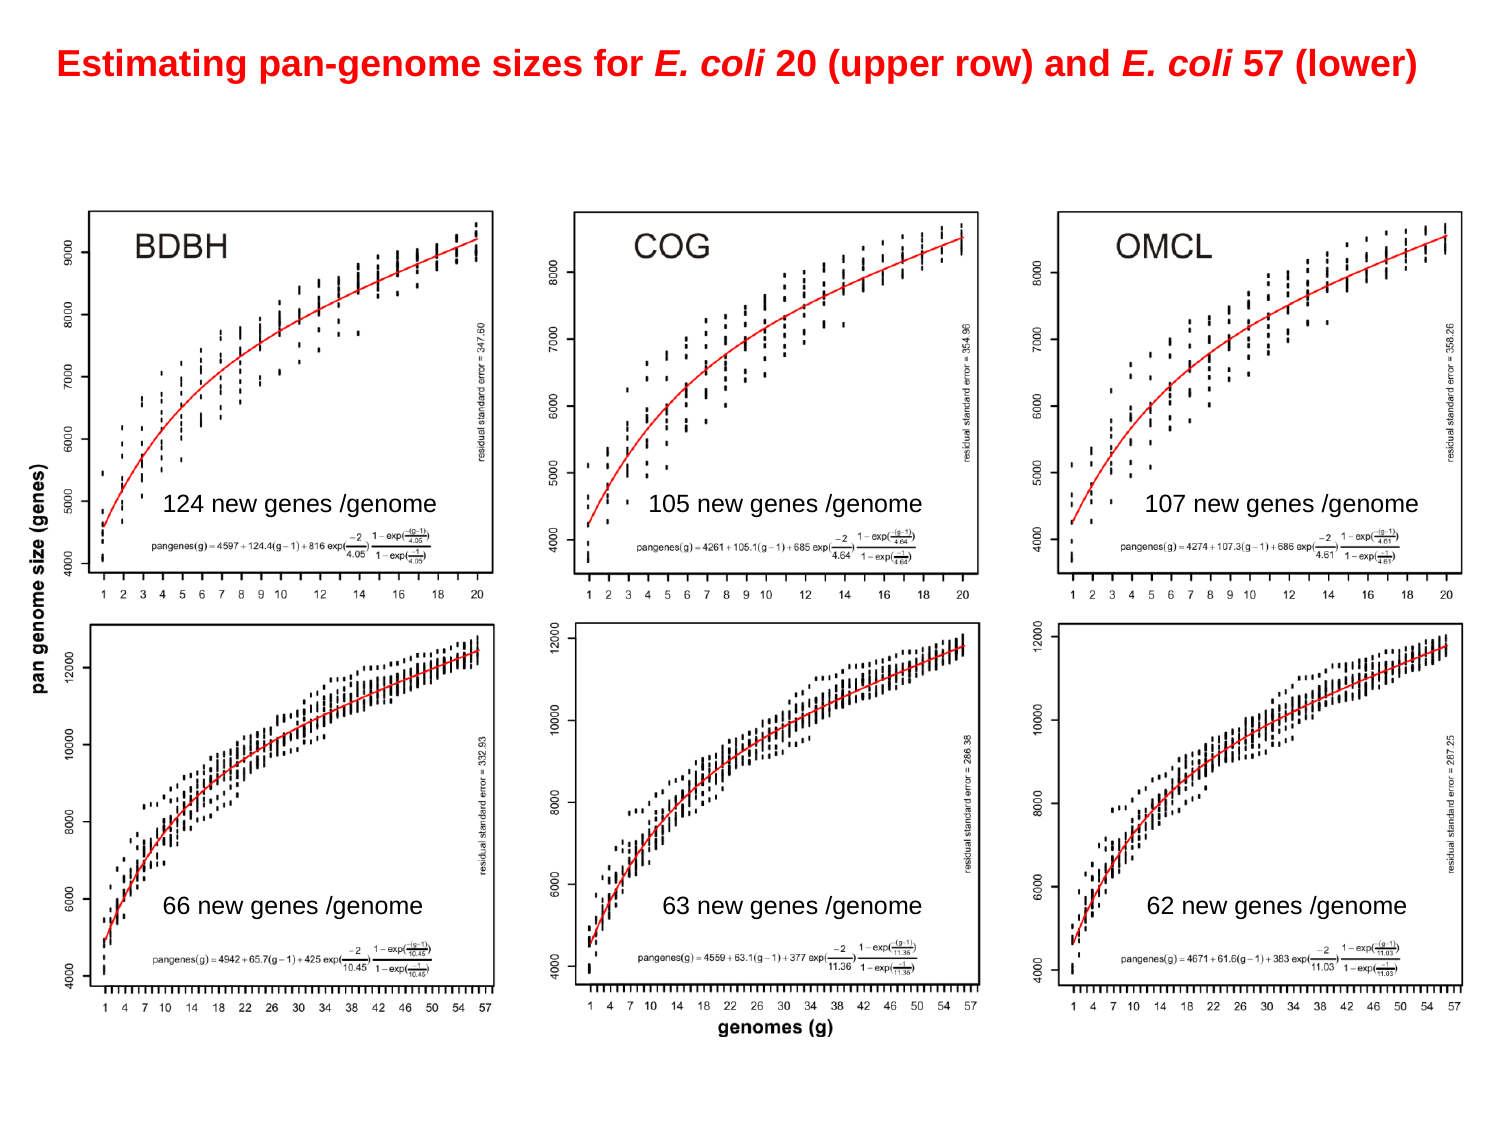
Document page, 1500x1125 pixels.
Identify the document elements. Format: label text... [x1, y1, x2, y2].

text_box 63 new genes /genome [647, 881, 939, 927]
text_box 107 new genes /genome [1129, 479, 1435, 526]
text_box 105 new genes /genome [633, 479, 939, 526]
picture [29, 184, 1485, 1038]
text_box 66 new genes /genome [147, 881, 439, 927]
text_box 62 new genes /genome [1131, 881, 1423, 927]
text_box 124 new genes /genome [147, 479, 453, 526]
text_box Estimating pan-genome sizes for E. coli 20 (upper row) and E. coli 57 (lower) [41, 30, 1459, 92]
